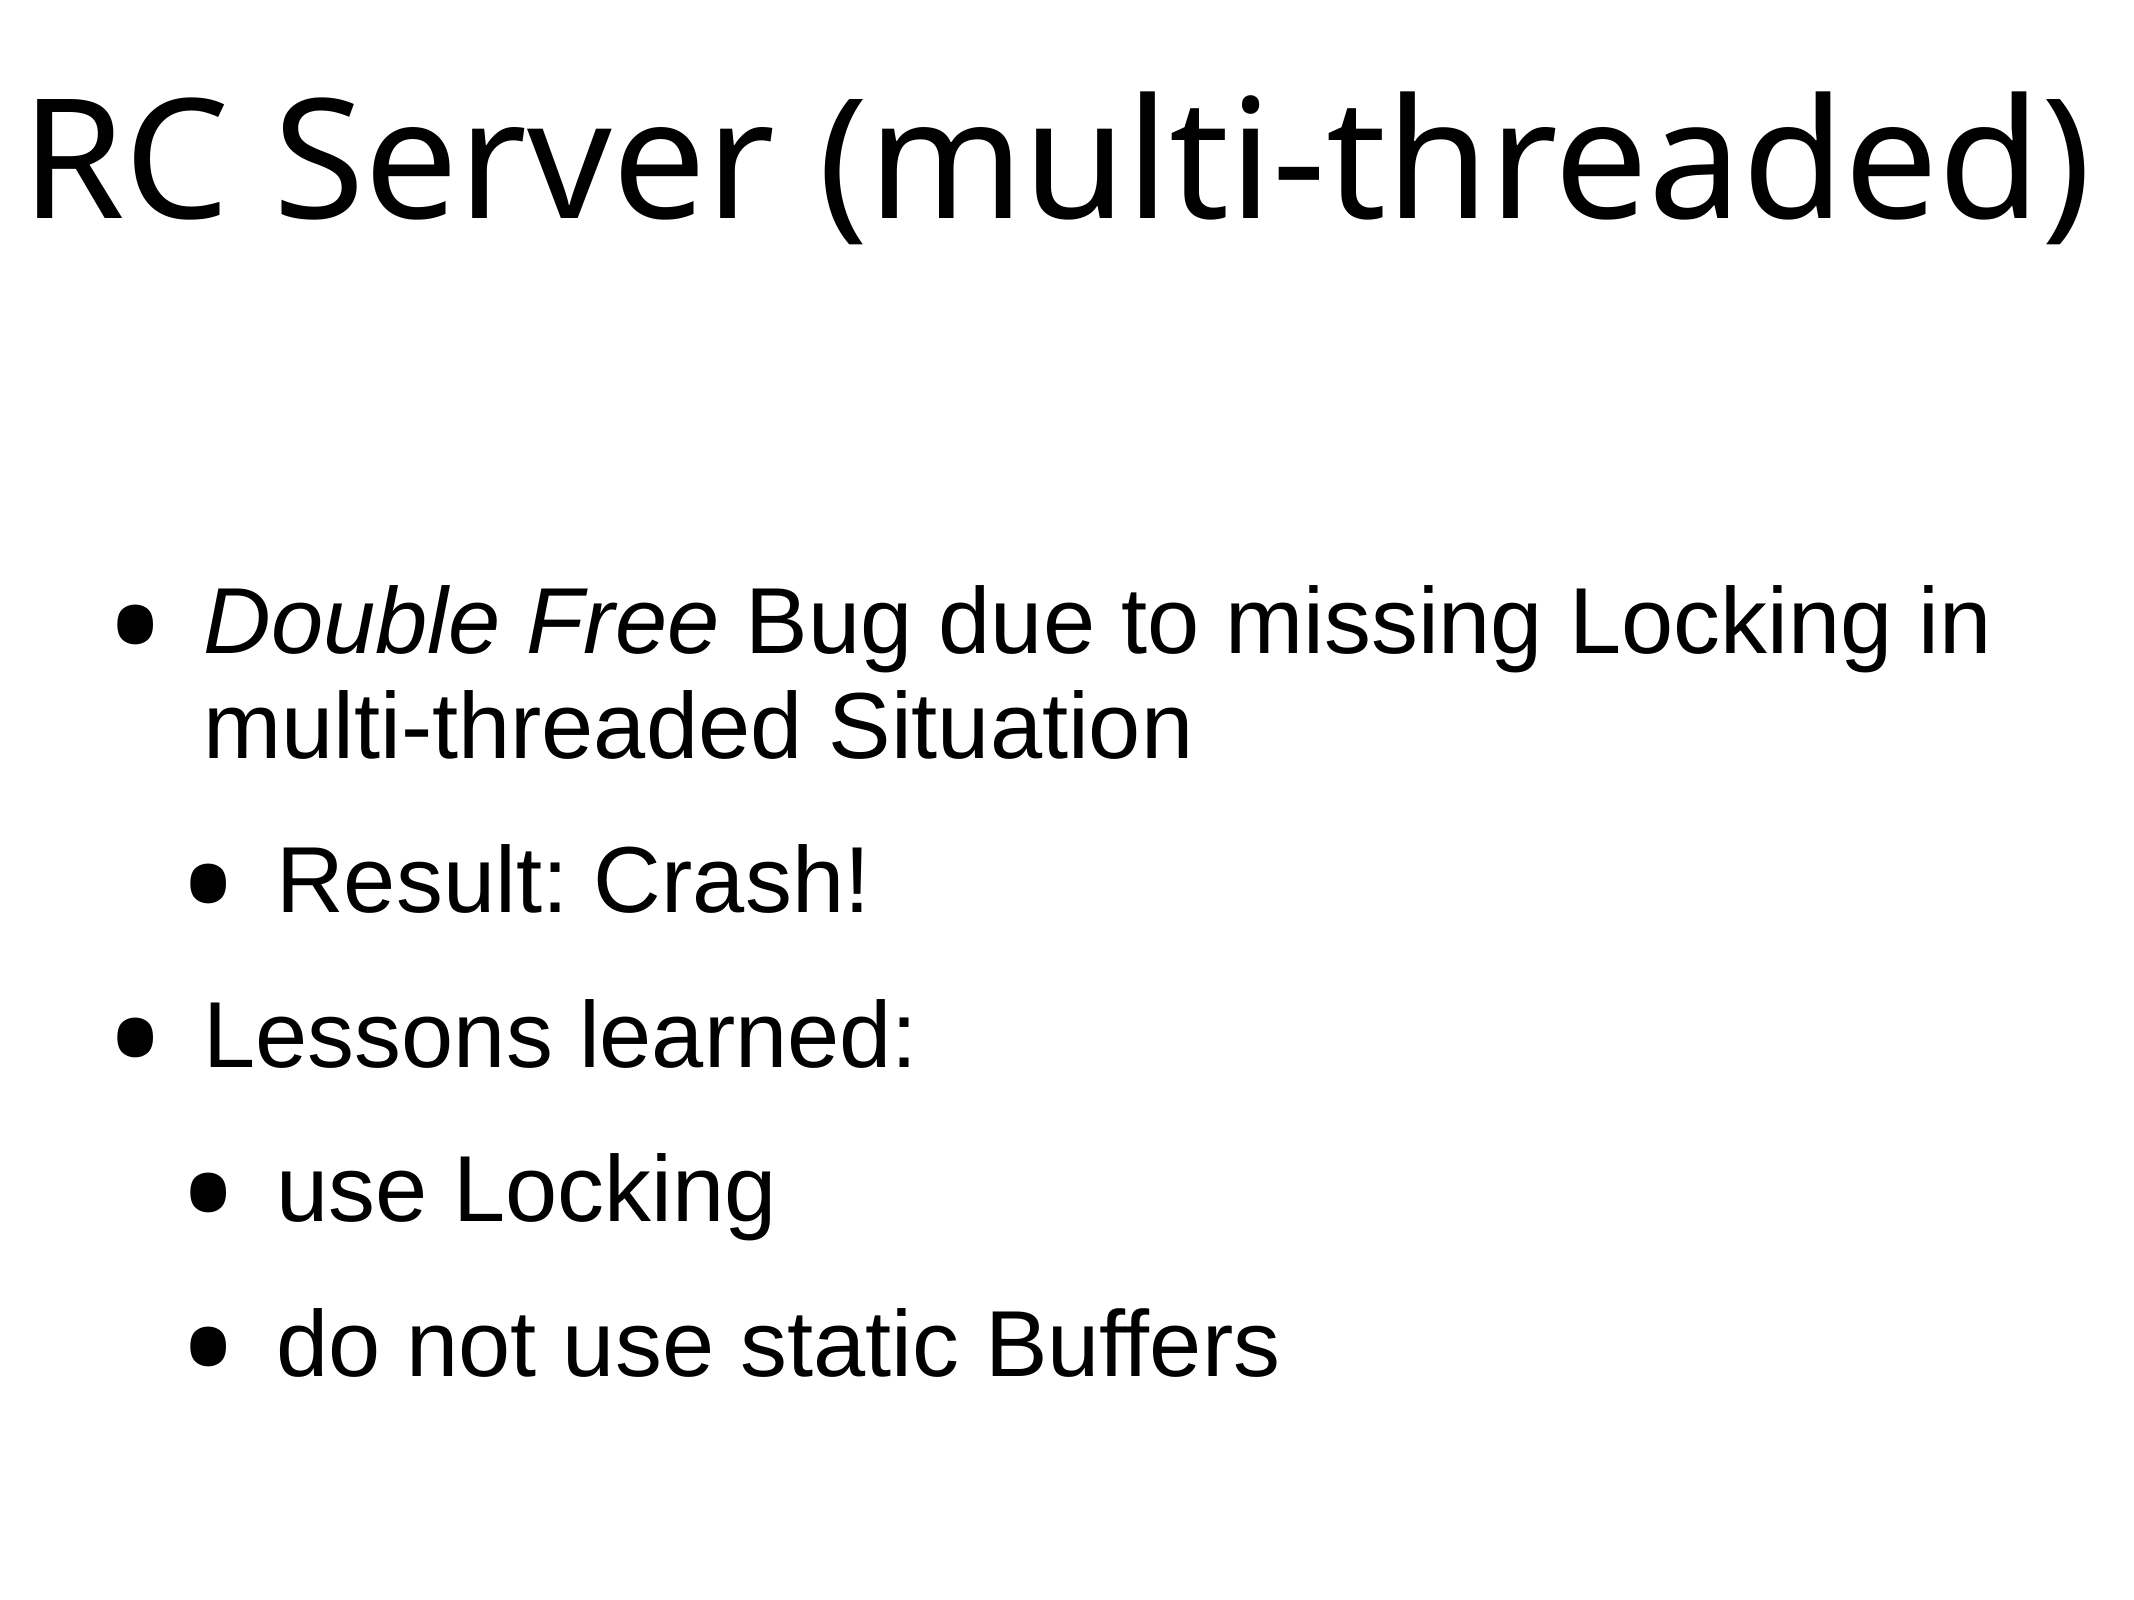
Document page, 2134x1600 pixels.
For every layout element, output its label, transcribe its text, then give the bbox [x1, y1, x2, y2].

title RC Server (multi-threaded) [17, 29, 2097, 278]
list Double Free Bug due to missing Locking in multi-threaded Situation Result: Crash! Lessons learned: use Locking do not use static Buffers [45, 412, 2086, 1553]
